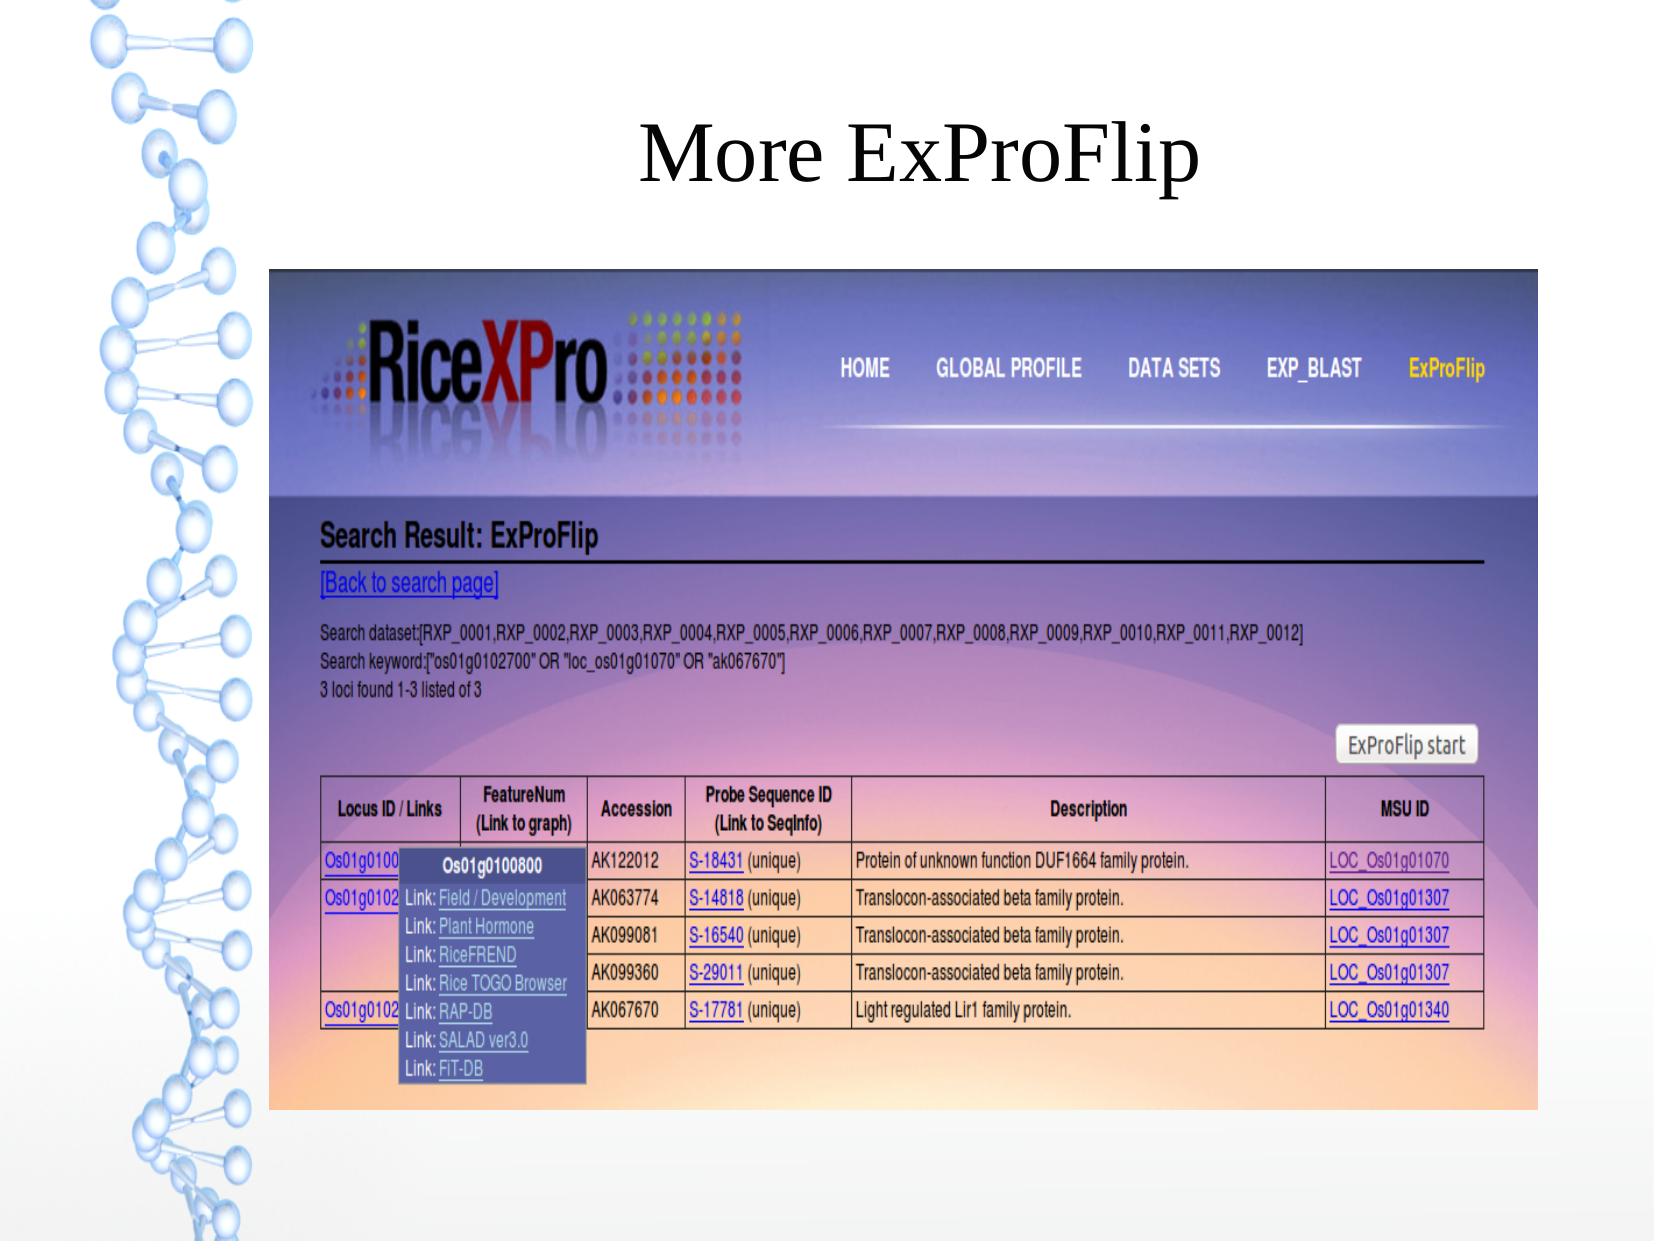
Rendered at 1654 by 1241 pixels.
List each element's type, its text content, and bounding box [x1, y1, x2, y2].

picture [0, 0, 1654, 1241]
title More ExProFlip [269, 49, 1571, 257]
